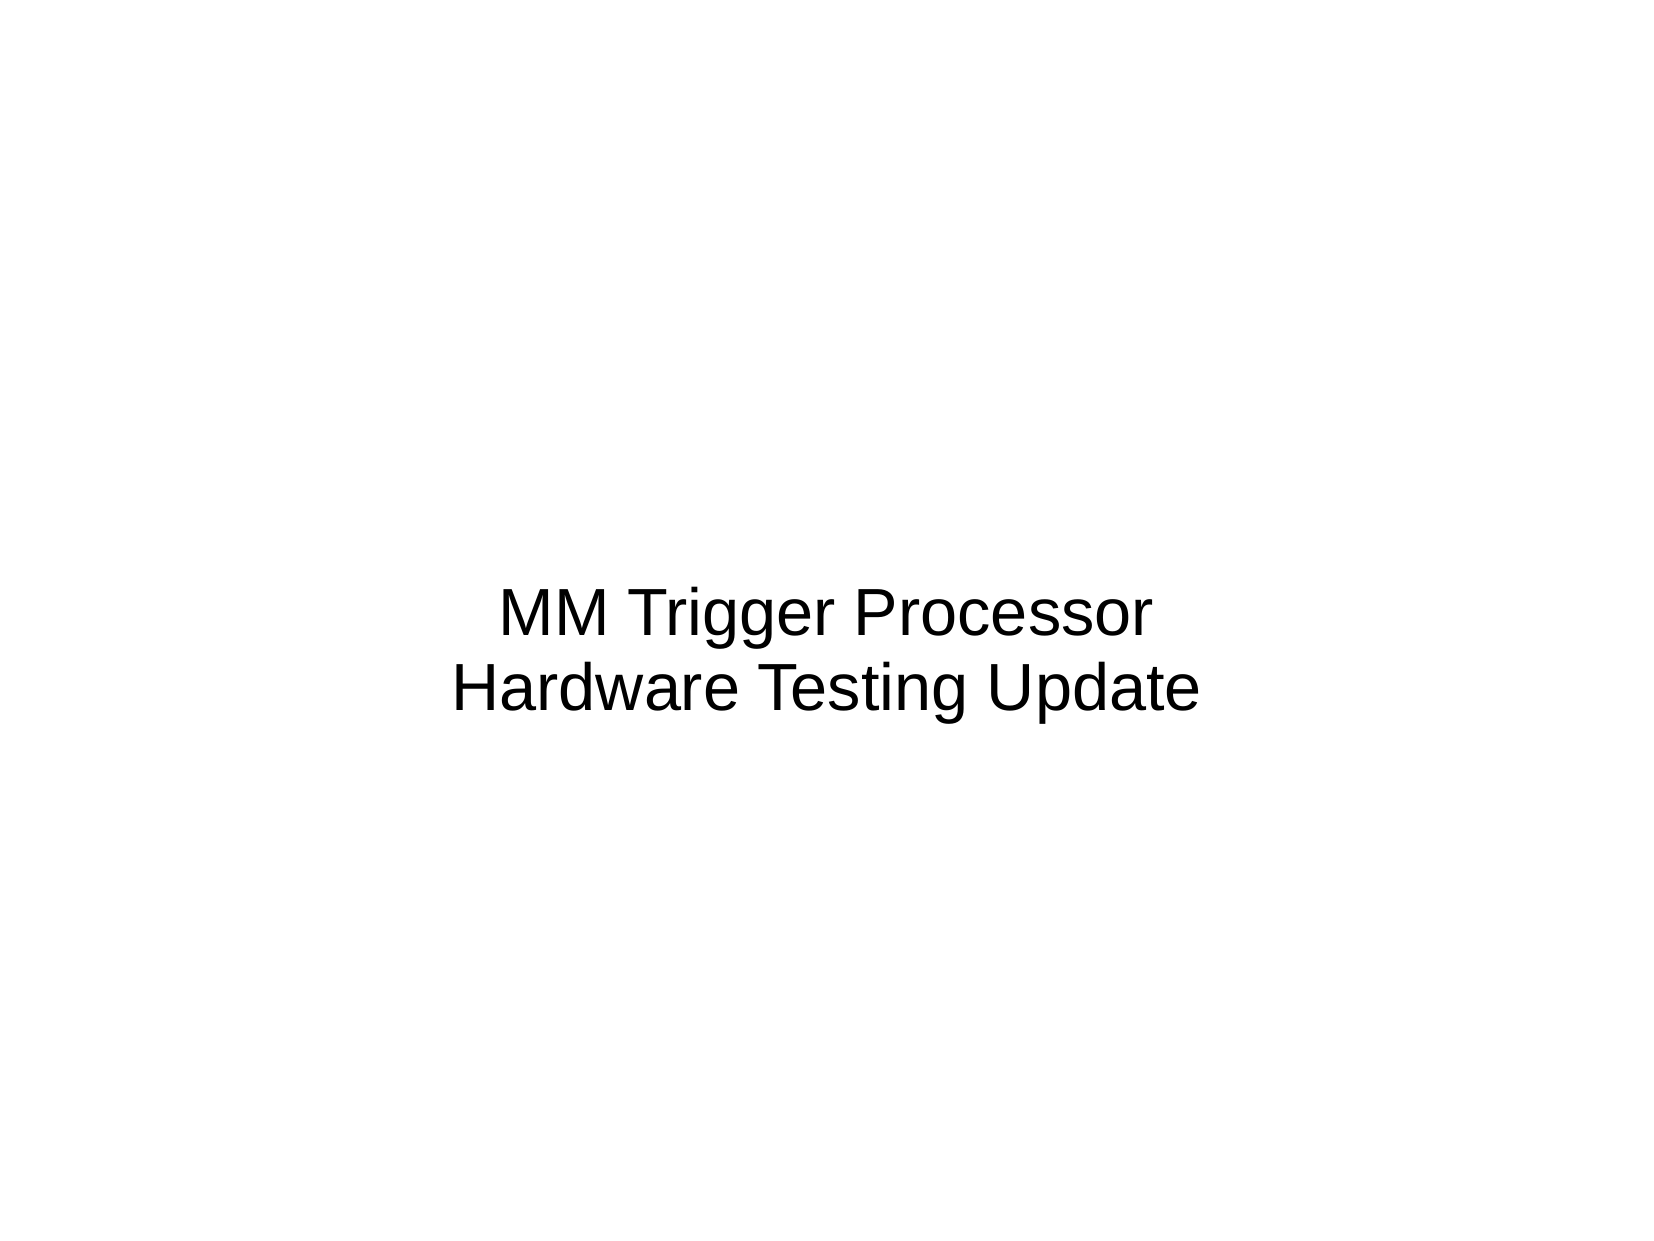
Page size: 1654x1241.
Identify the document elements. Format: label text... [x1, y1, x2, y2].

subtitle MM Trigger Processor Hardware Testing Update [82, 290, 1571, 1010]
